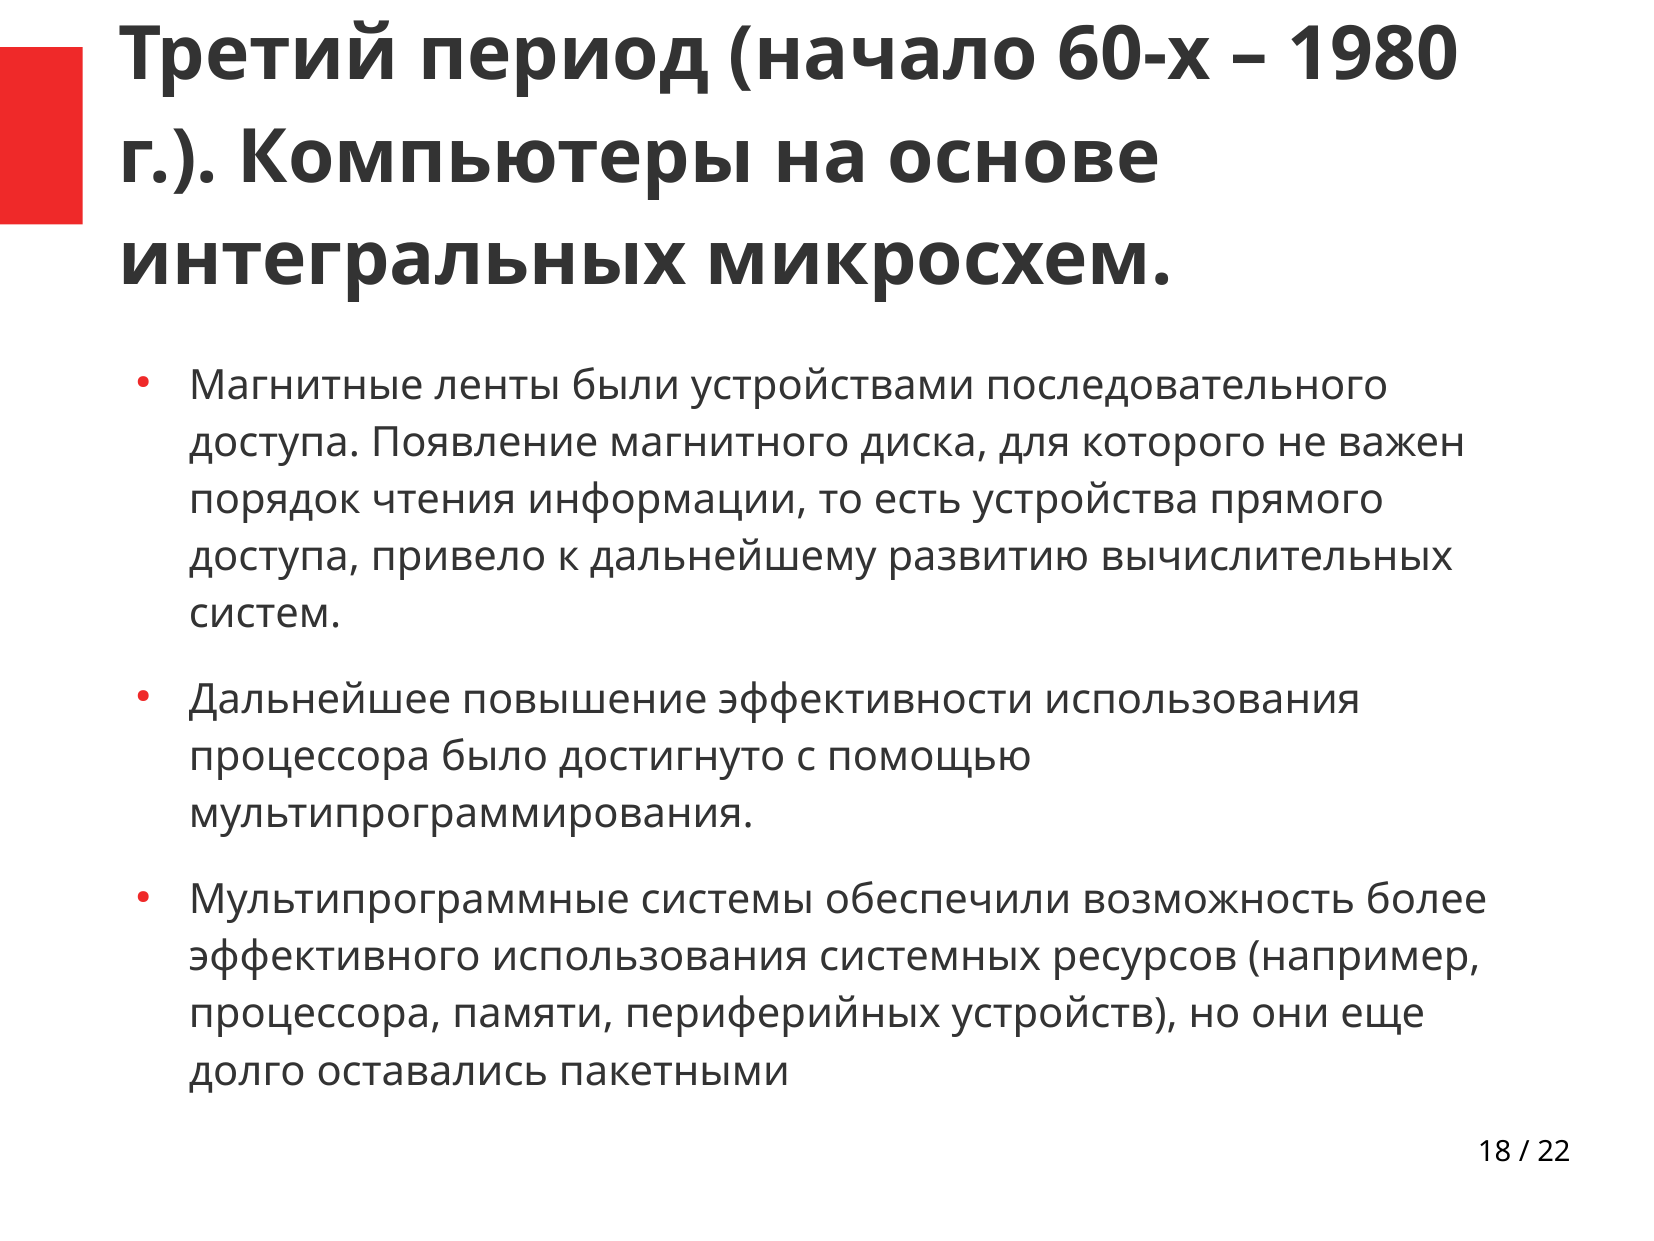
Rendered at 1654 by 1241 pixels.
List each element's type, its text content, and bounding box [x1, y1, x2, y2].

title Третий период (начало 60-х – 1980 г.). Компьютеры на основе интегральных микросхем. [118, 0, 1571, 307]
list Магнитные ленты были устройствами последовательного доступа. Появление магнитного диска, для которого не важен порядок чтения информации, то есть устройства прямого доступа, привело к дальнейшему развитию вычислительных систем. Дальнейшее повышение эффективности использования процессора было достигнуто с помощью мультипрограммирования. Мультипрограммные системы обеспечили возможность более эффективного использования системных ресурсов (например, процессора, памяти, периферийных устройств), но они еще долго оставались пакетными [118, 354, 1536, 1074]
